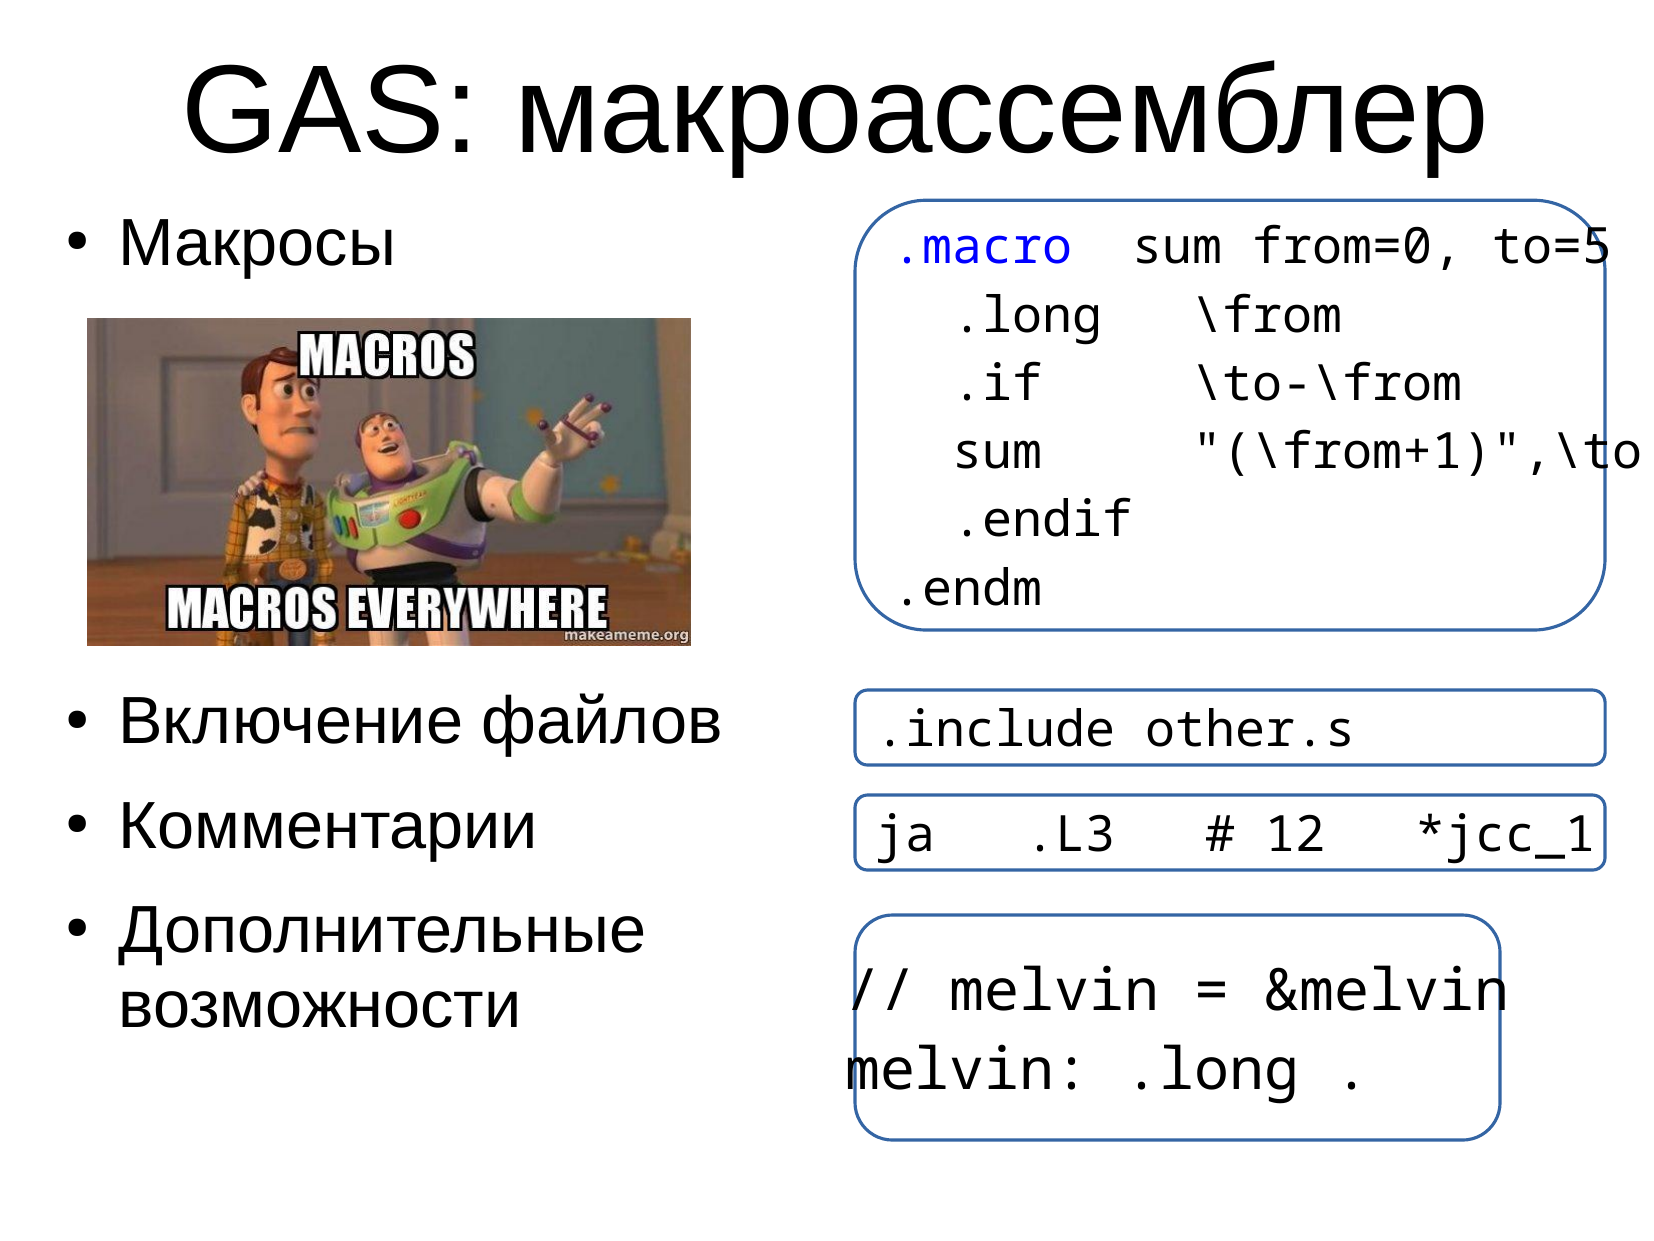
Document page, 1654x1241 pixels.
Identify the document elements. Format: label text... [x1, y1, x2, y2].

text_box ja .L3 # 12 *jcc_1 [855, 795, 1606, 871]
text_box .include other.s [855, 690, 1606, 766]
text_box .macro sum from=0, to=5 .long \from .if \to-\from sum "(\from+1)",\to .endif .endm [855, 206, 1606, 631]
picture [87, 318, 691, 646]
list Макросы Включение файлов Комментарии Дополнительные возможности [47, 205, 1536, 1111]
title GAS: макроассемблер [91, 13, 1580, 206]
text_box // melvin = &melvin melvin: .long . [855, 915, 1501, 1141]
